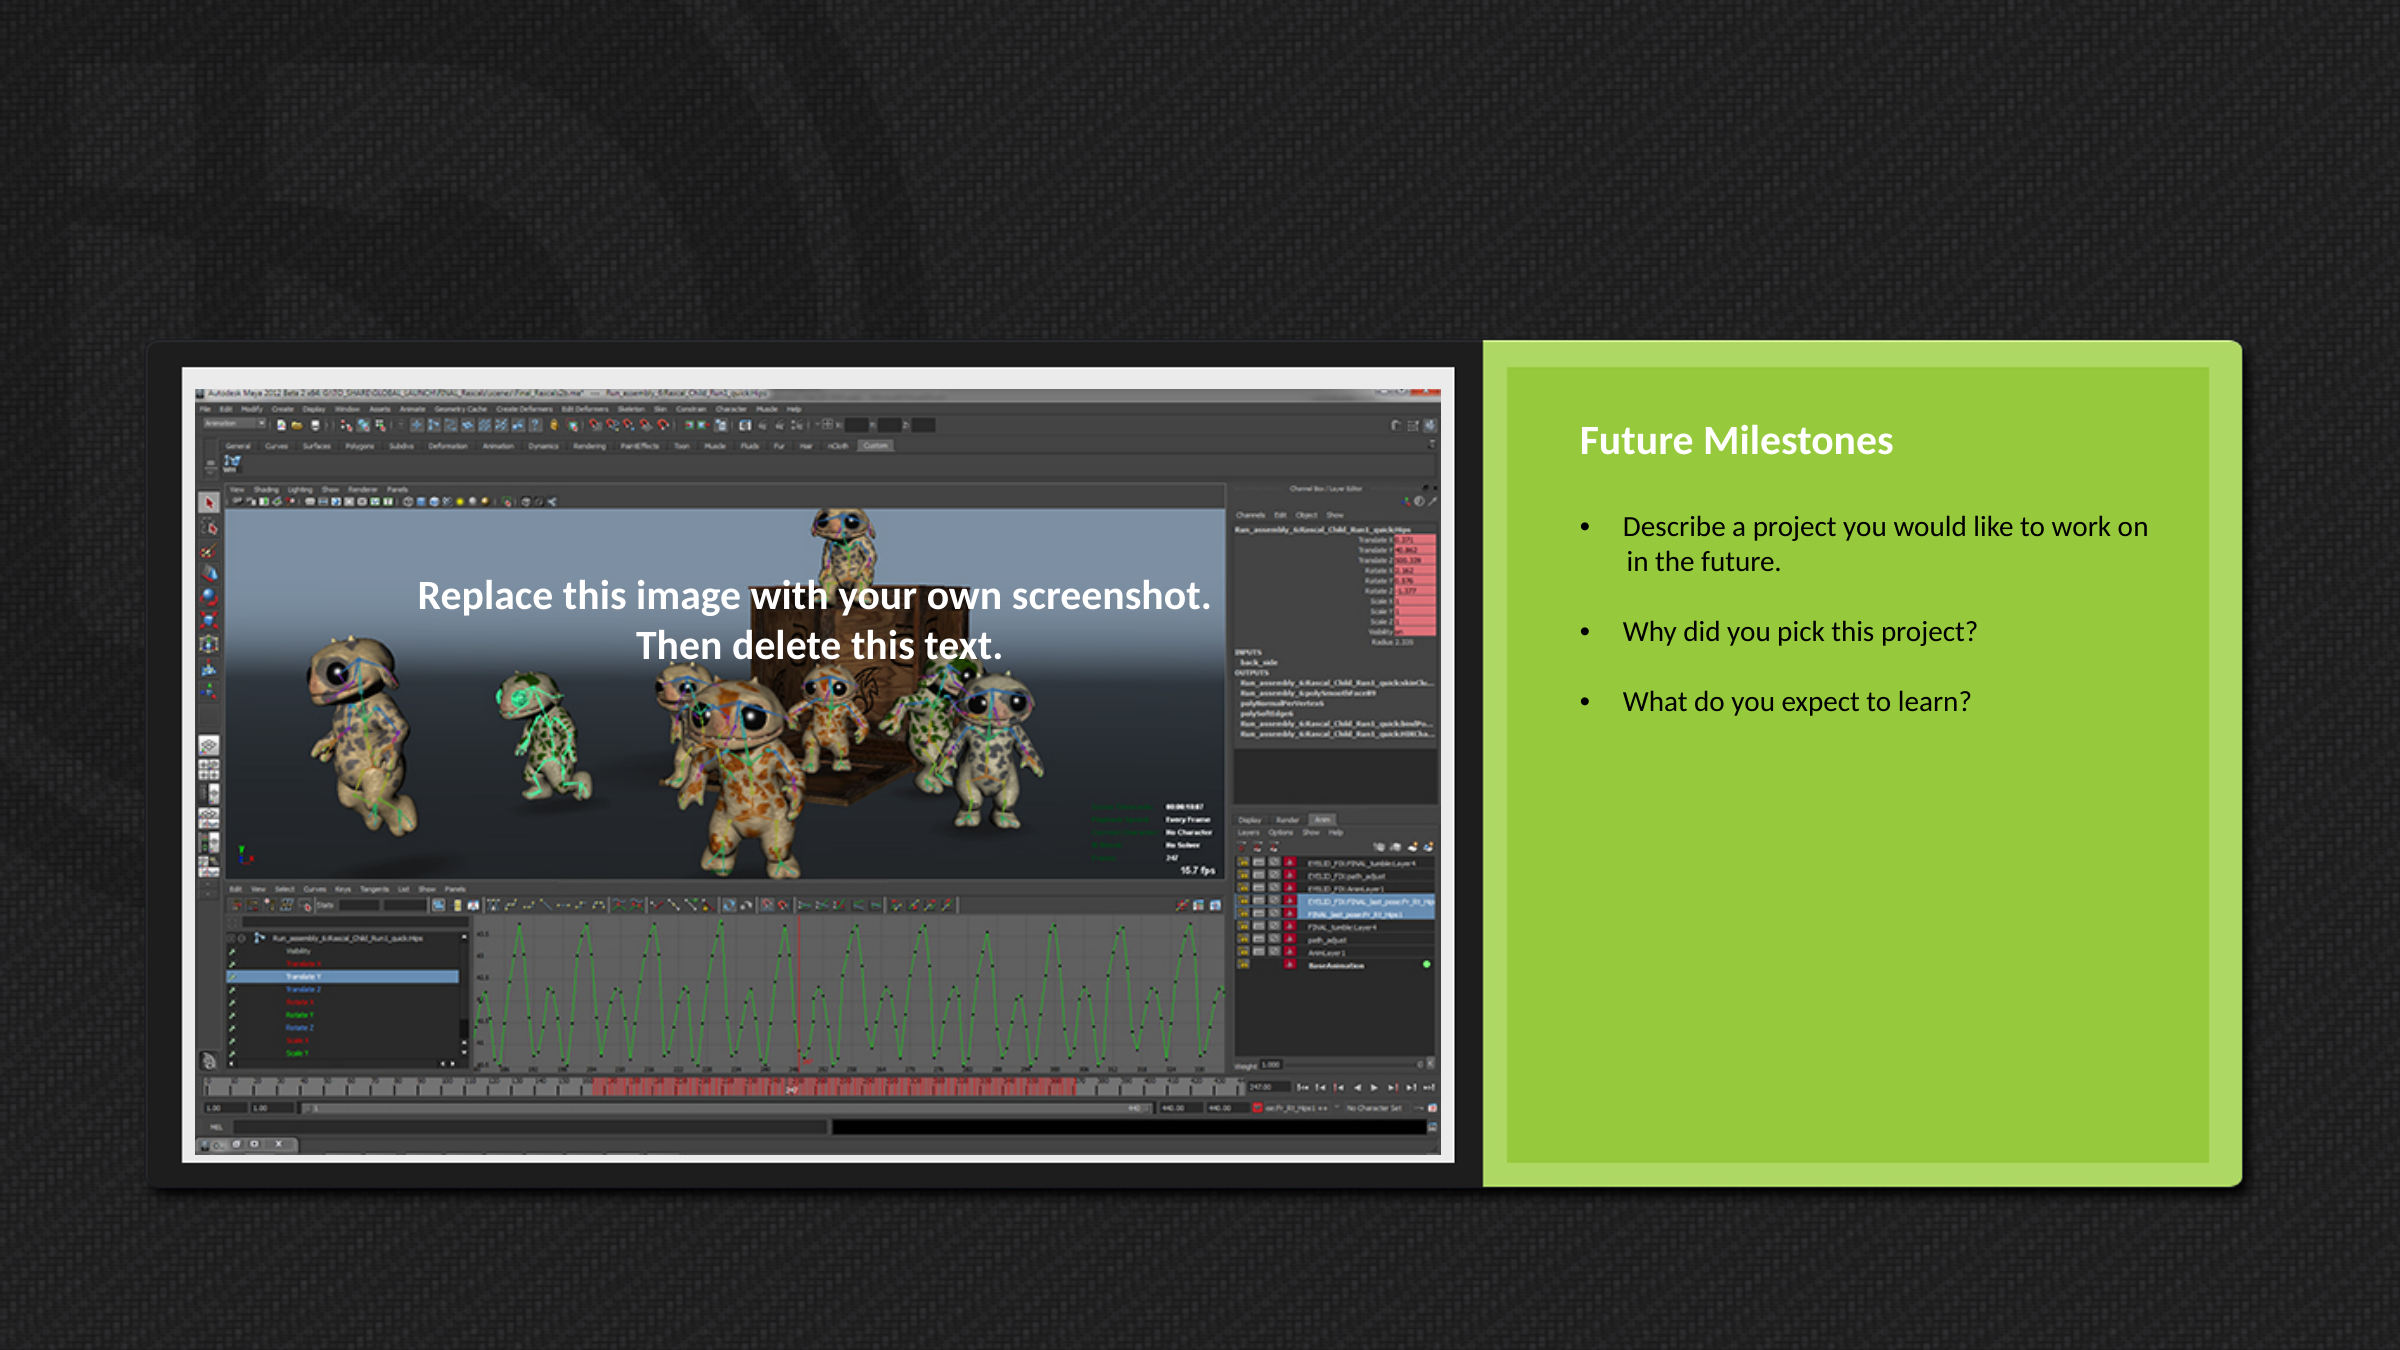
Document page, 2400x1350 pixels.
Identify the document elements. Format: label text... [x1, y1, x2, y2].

text_box Replace this image with your own screenshot. Then delete this text. [335, 560, 1305, 675]
text_box Future Milestones • Describe a project you would like to work on in the future. • Why did you pick this project? • What do you expect to learn? [1564, 404, 2175, 760]
picture [0, 0, 2400, 1350]
